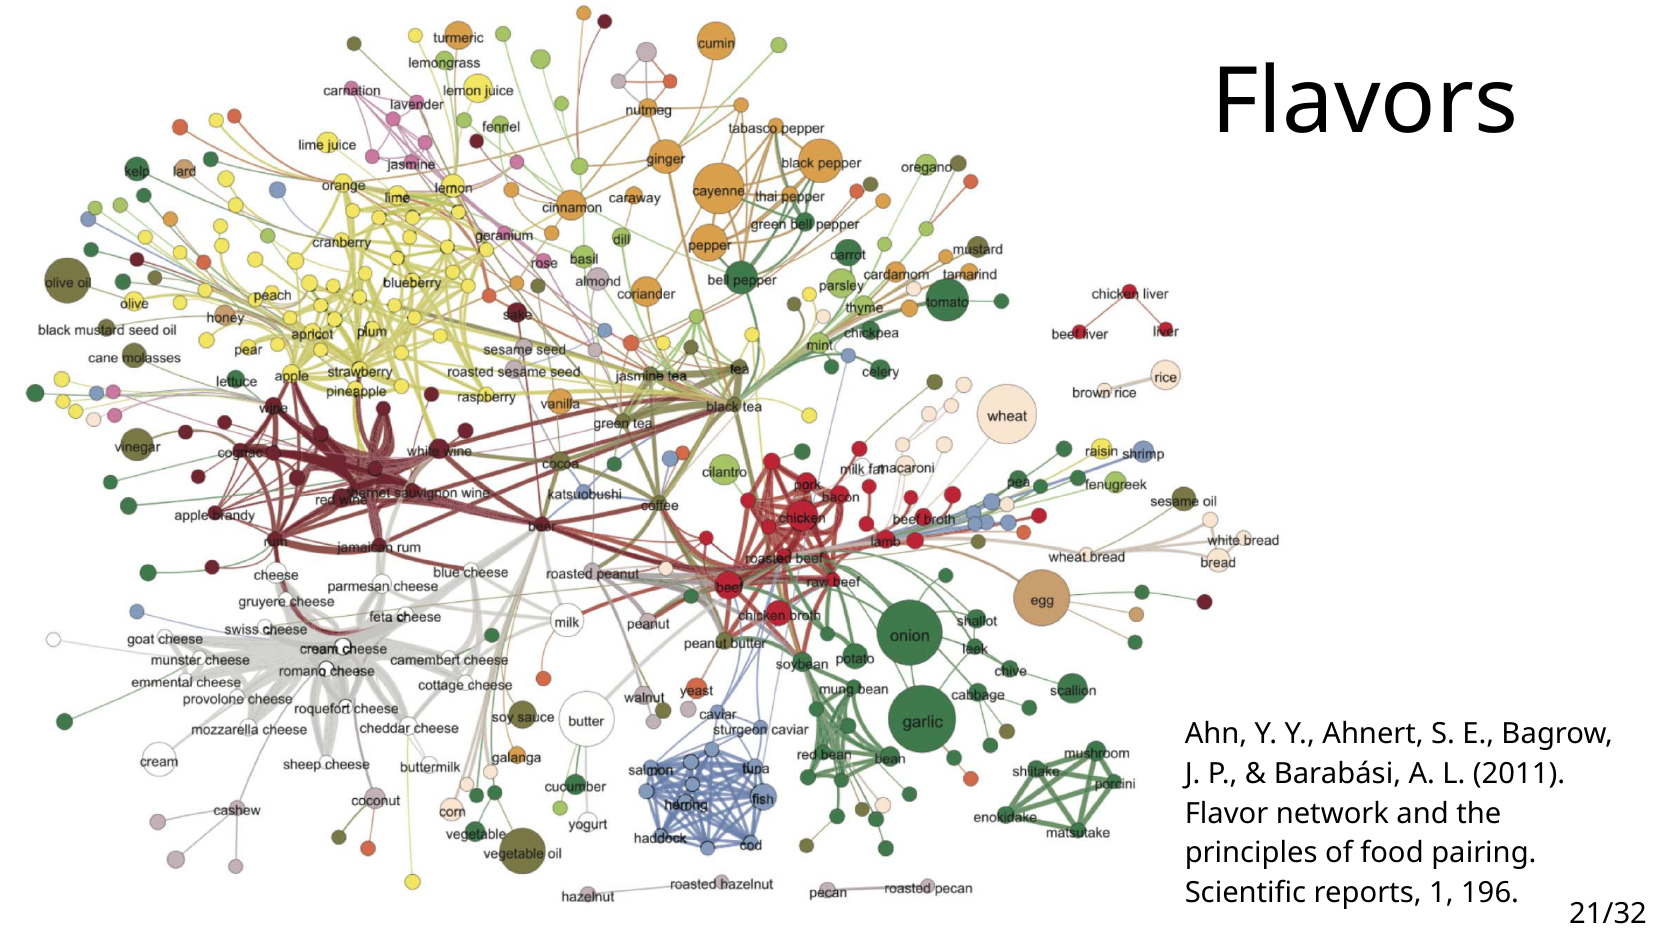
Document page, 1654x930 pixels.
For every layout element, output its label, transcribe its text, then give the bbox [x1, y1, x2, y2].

picture [5, 0, 1291, 922]
text_box Ahn, Y. Y., Ahnert, S. E., Bagrow, J. P., & Barabási, A. L. (2011). Flavor network and the principles of food pairing. Scientific reports, 1, 196. [1170, 705, 1651, 930]
title Flavors [1110, 15, 1621, 181]
